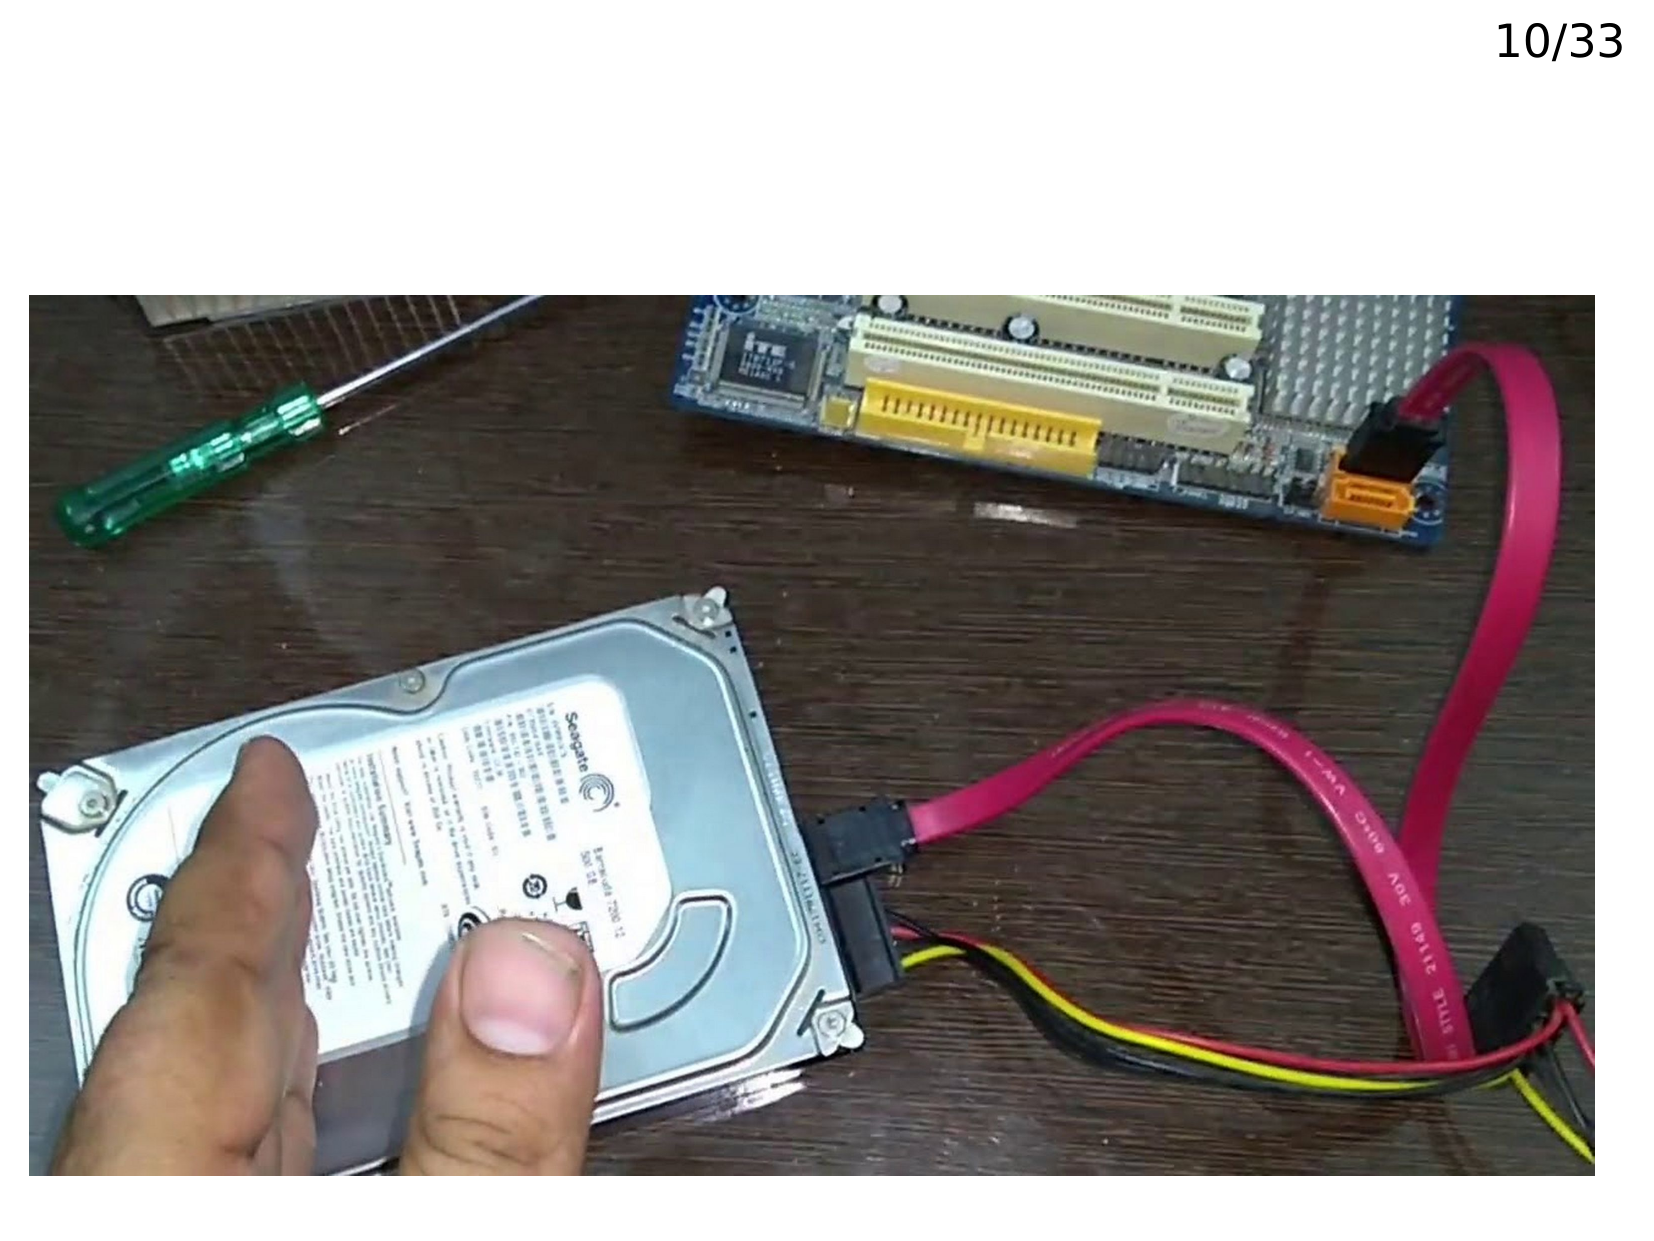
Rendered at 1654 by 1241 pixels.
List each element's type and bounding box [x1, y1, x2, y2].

picture [29, 295, 1595, 1176]
